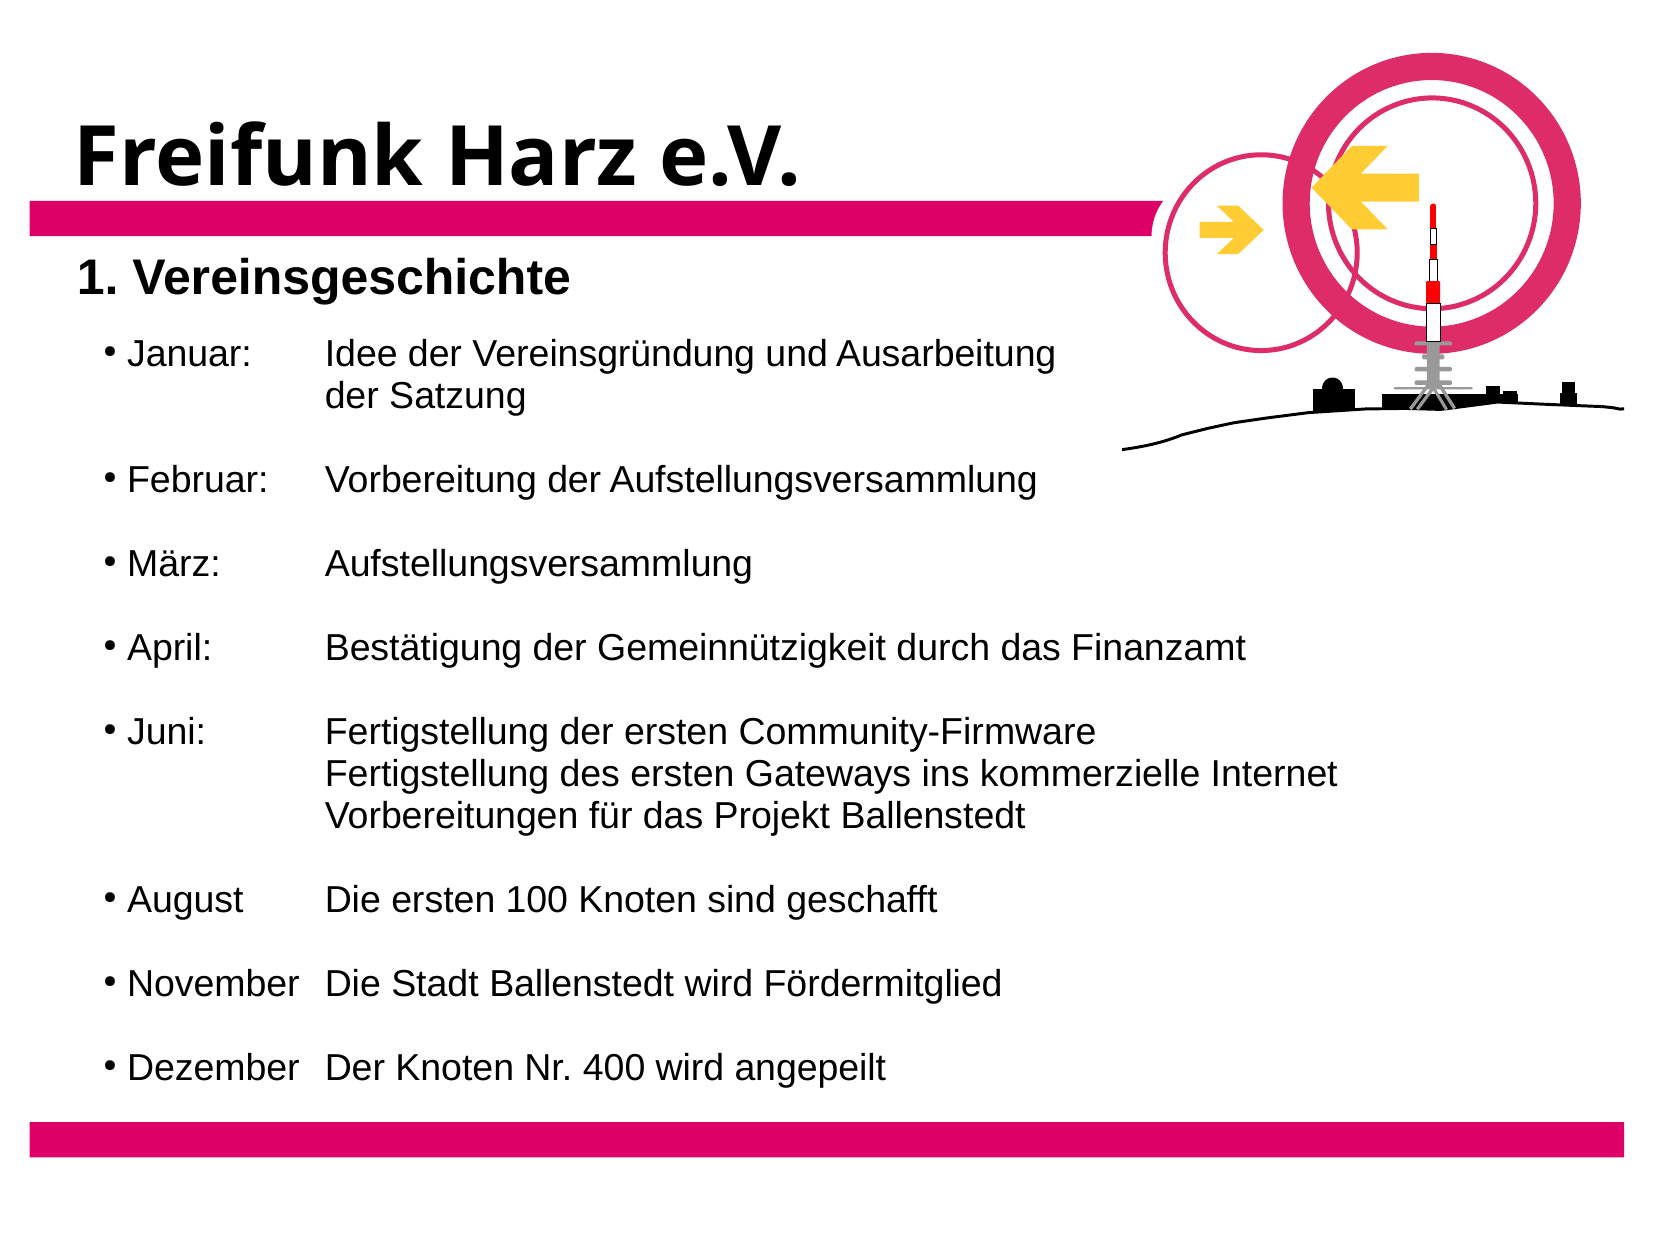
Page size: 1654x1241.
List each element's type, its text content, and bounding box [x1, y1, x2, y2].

subtitle 1. Vereinsgeschichte [76, 218, 697, 337]
text_box Januar: Idee der Vereinsgründung und Ausarbeitung der Satzung Februar: Vorbereitung der Aufstellungsversammlung März: Aufstellungsversammlung April: Bestätigung der Gemeinnützigkeit durch das Finanzamt Juni: Fertigstellung der ersten Community-Firmware Fertigstellung des ersten Gateways ins kommerzielle Internet Vorbereitungen für das Projekt Ballenstedt August Die ersten 100 Knoten sind geschafft November Die Stadt Ballenstedt wird Fördermitglied Dezember Der Knoten Nr. 400 wird angepeilt [88, 324, 1418, 1139]
